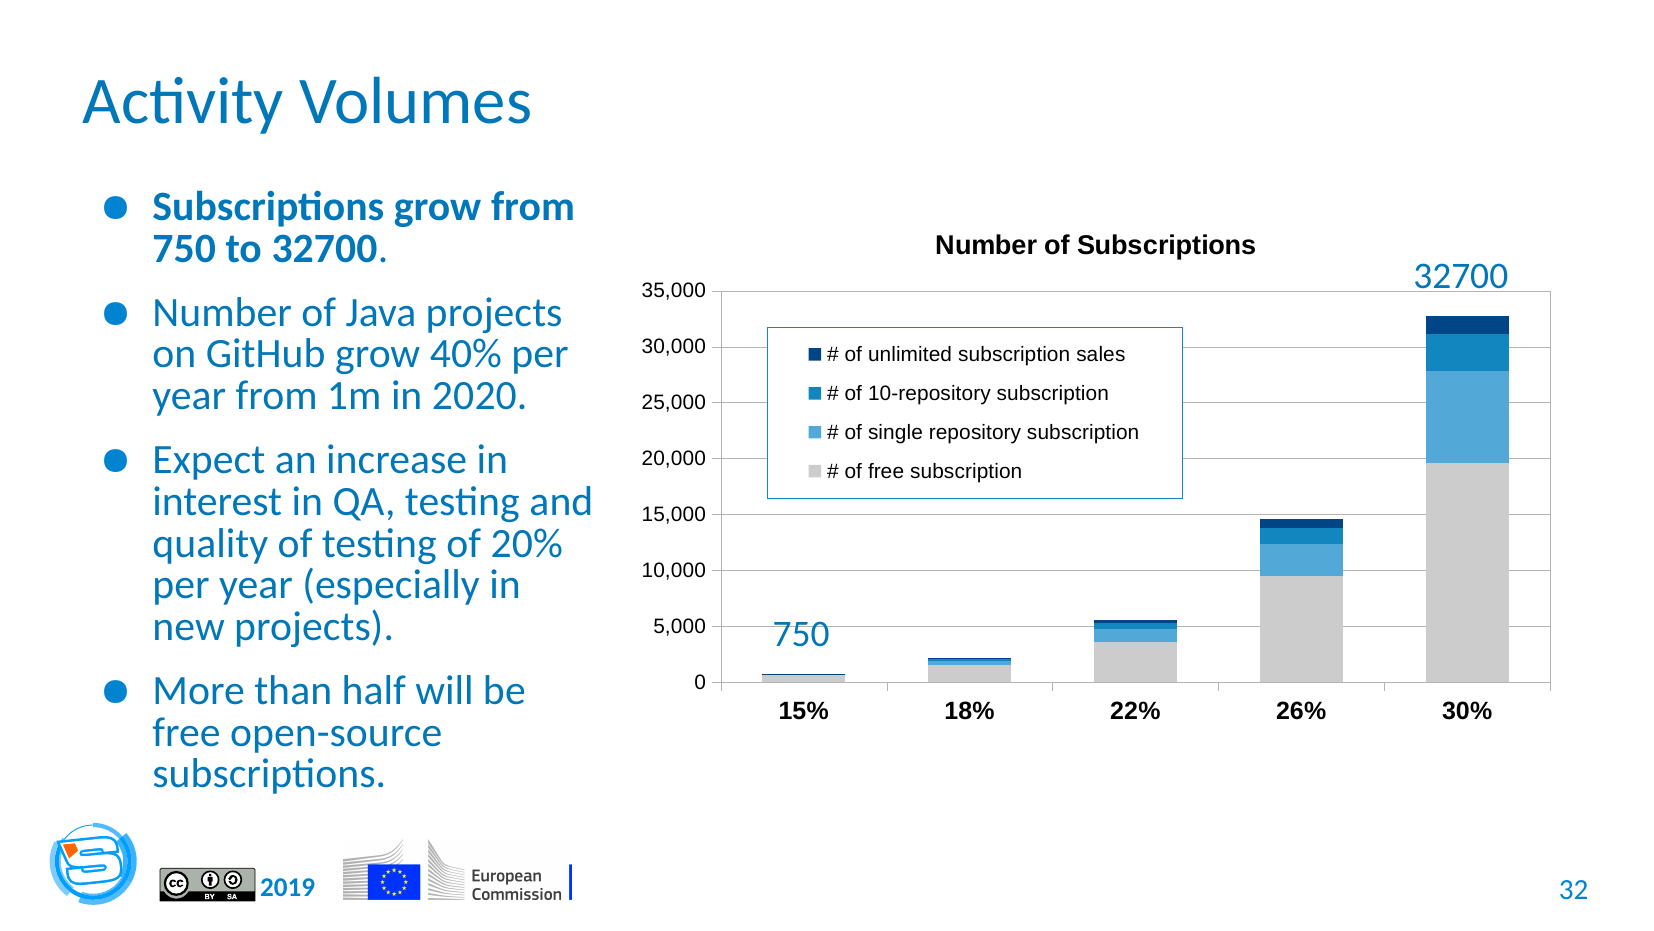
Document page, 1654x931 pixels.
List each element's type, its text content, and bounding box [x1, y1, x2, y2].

text_box 750 [763, 610, 839, 664]
picture [622, 203, 1570, 735]
title Activity Volumes [82, 73, 1563, 145]
picture [343, 839, 572, 900]
list Subscriptions grow from 750 to 32700. Number of Java projects on GitHub grow 40% per year from 1m in 2020. Expect an increase in interest in QA, testing and quality of testing of 20% per year (especially in new projects). More than half will be free open-source subscriptions. [84, 189, 602, 799]
text_box 32700 [1404, 253, 1518, 306]
